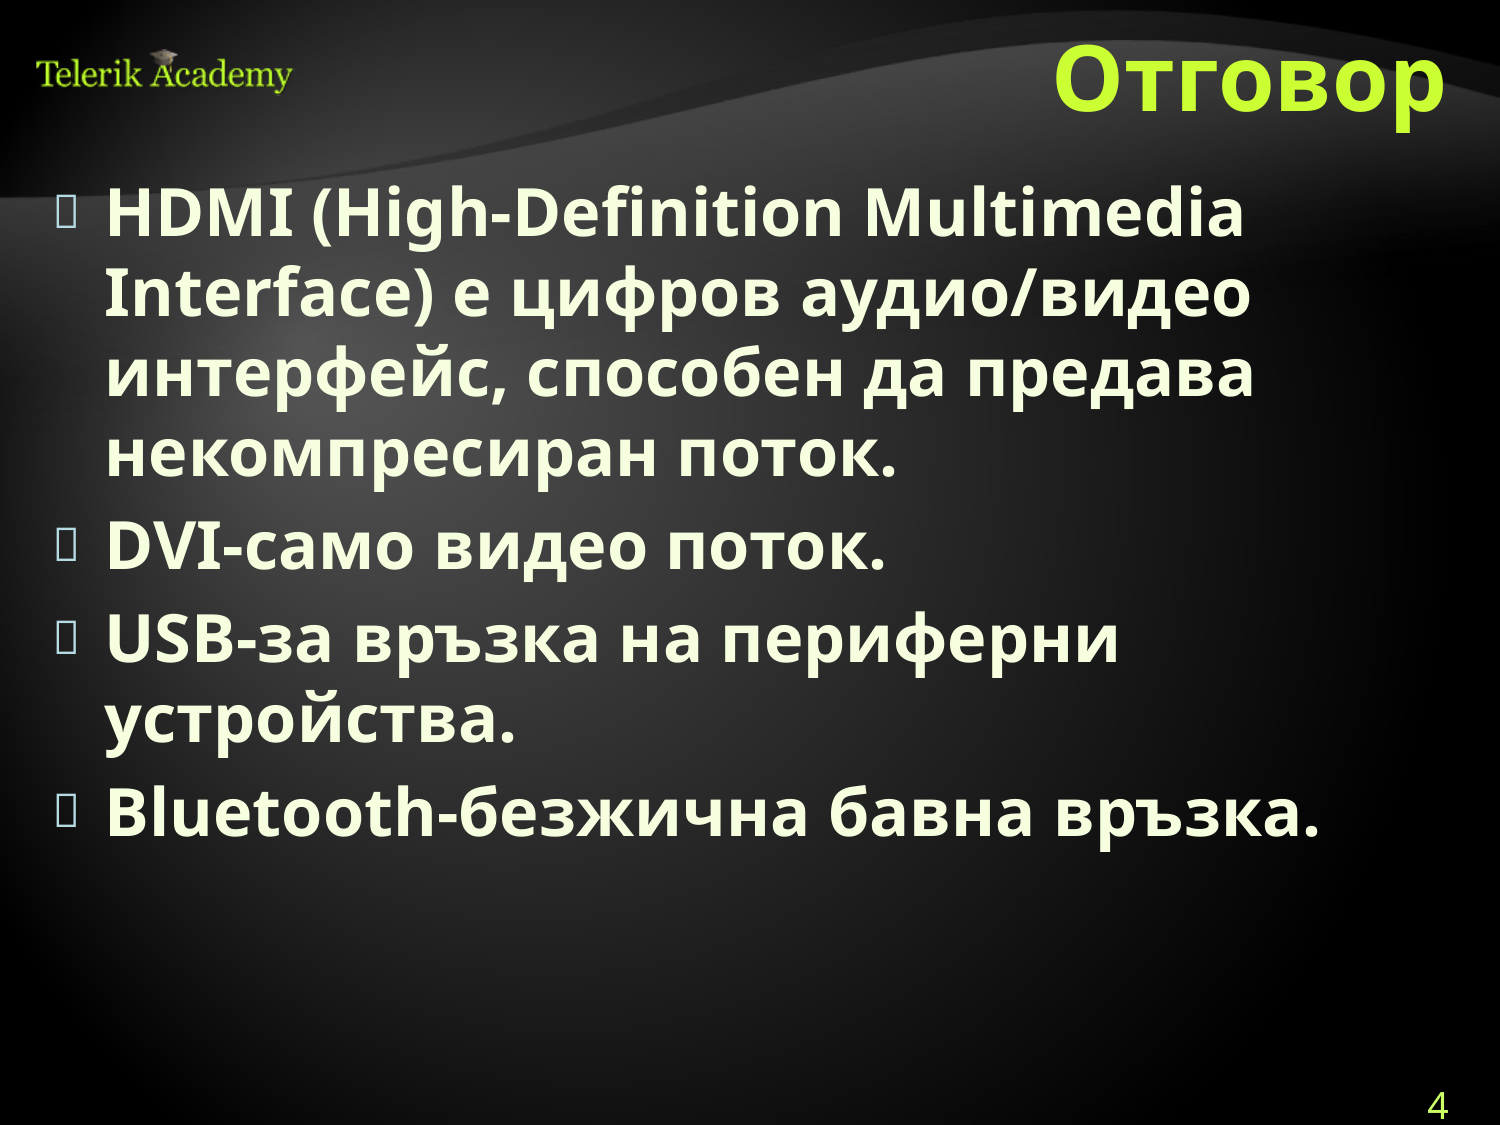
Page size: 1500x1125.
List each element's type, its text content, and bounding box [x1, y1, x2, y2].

list HDMI (High-Definition Multimedia Interface) е цифров аудио/видео интерфейс, способен да предава некомпресиран поток. DVI-само видео поток. USB-за връзка на периферни устройства. Bluetooth-безжична бавна връзка. [37, 162, 1463, 1088]
picture [0, 0, 1500, 1125]
title Отговор [300, 12, 1463, 150]
slide_number <number> [1412, 1074, 1488, 1113]
